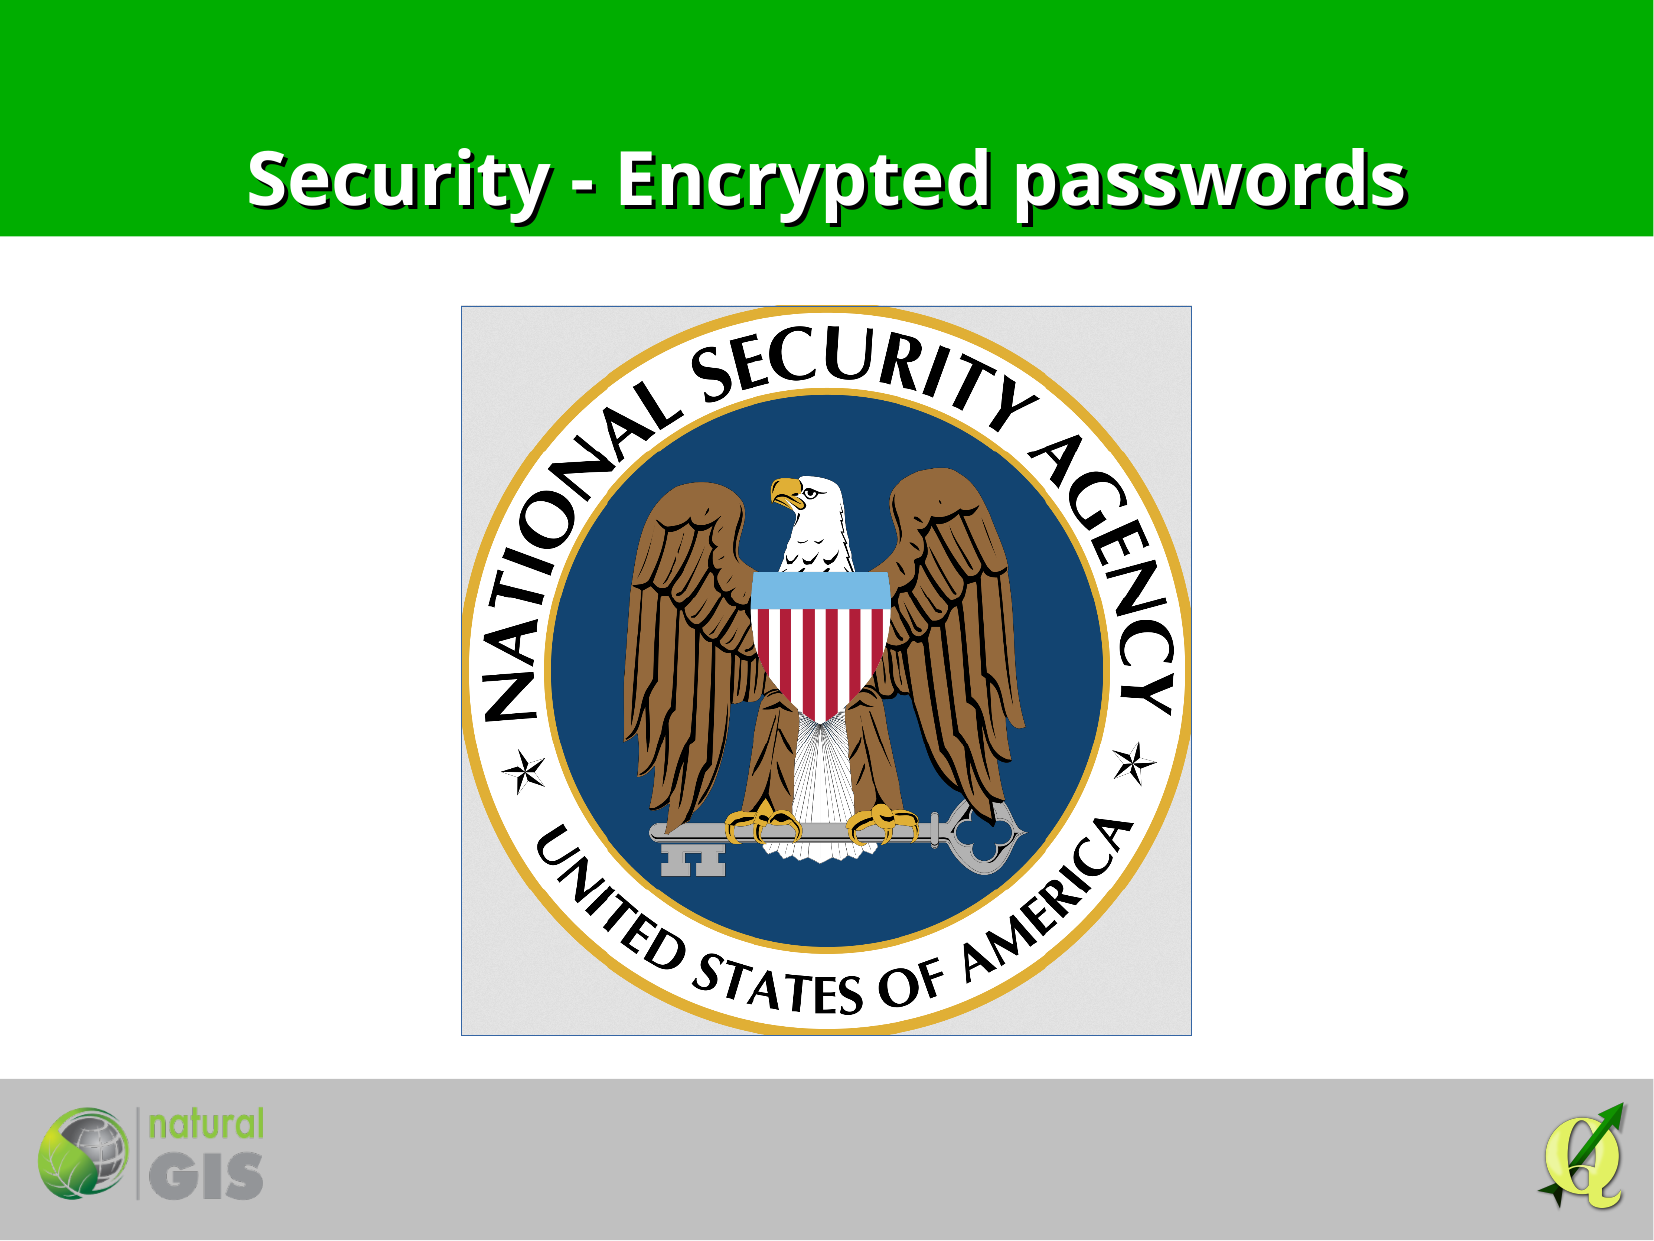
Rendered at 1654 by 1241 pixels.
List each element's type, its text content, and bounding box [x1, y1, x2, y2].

text_box Security - Encrypted passwords [86, 66, 1568, 170]
picture [1524, 1093, 1641, 1222]
text_box [0, 1078, 1654, 1241]
picture [33, 1100, 271, 1208]
text_box [0, 0, 1654, 237]
picture [461, 305, 1192, 1036]
